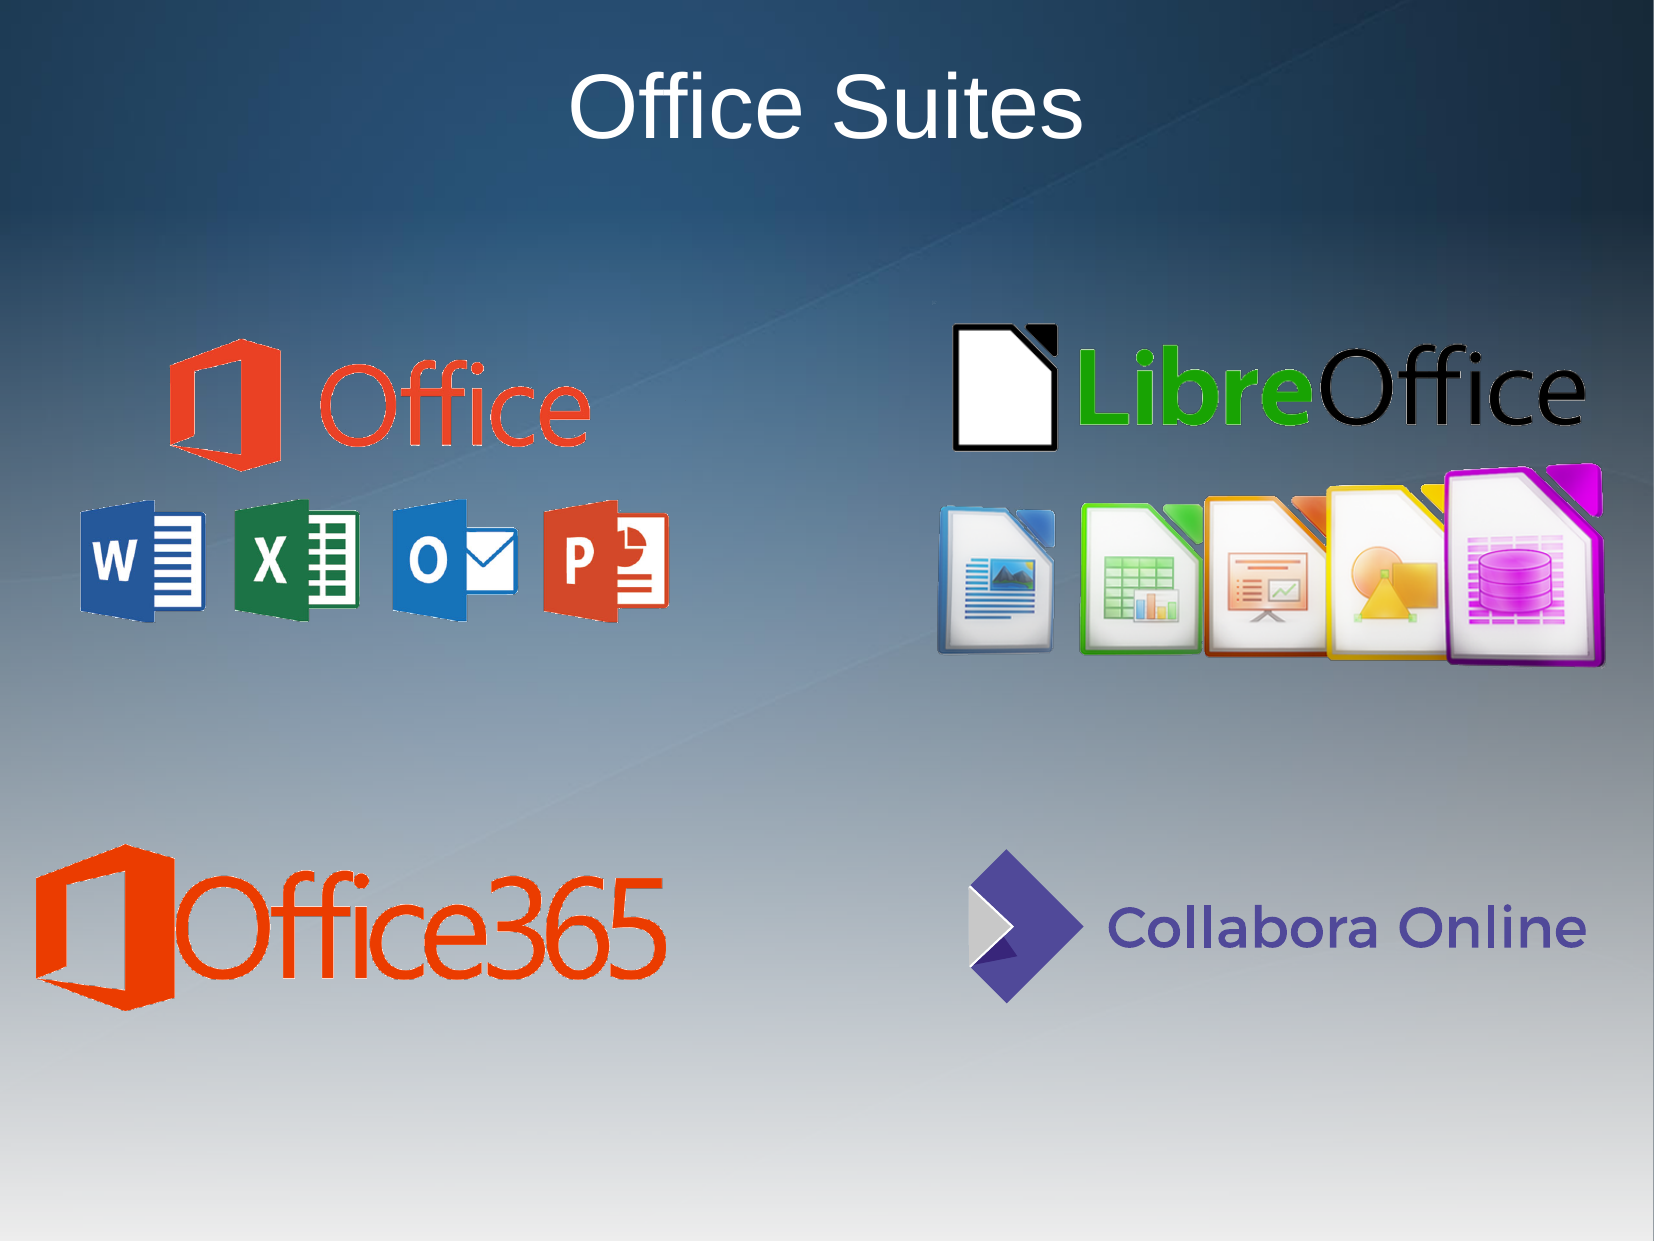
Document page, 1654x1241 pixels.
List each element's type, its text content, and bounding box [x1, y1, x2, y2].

picture [36, 844, 666, 1011]
picture [968, 849, 1586, 1004]
picture [55, 319, 686, 641]
title Office Suites [82, 55, 1571, 263]
picture [932, 286, 1612, 669]
picture [0, 0, 1654, 205]
text_box [0, 205, 1654, 1241]
